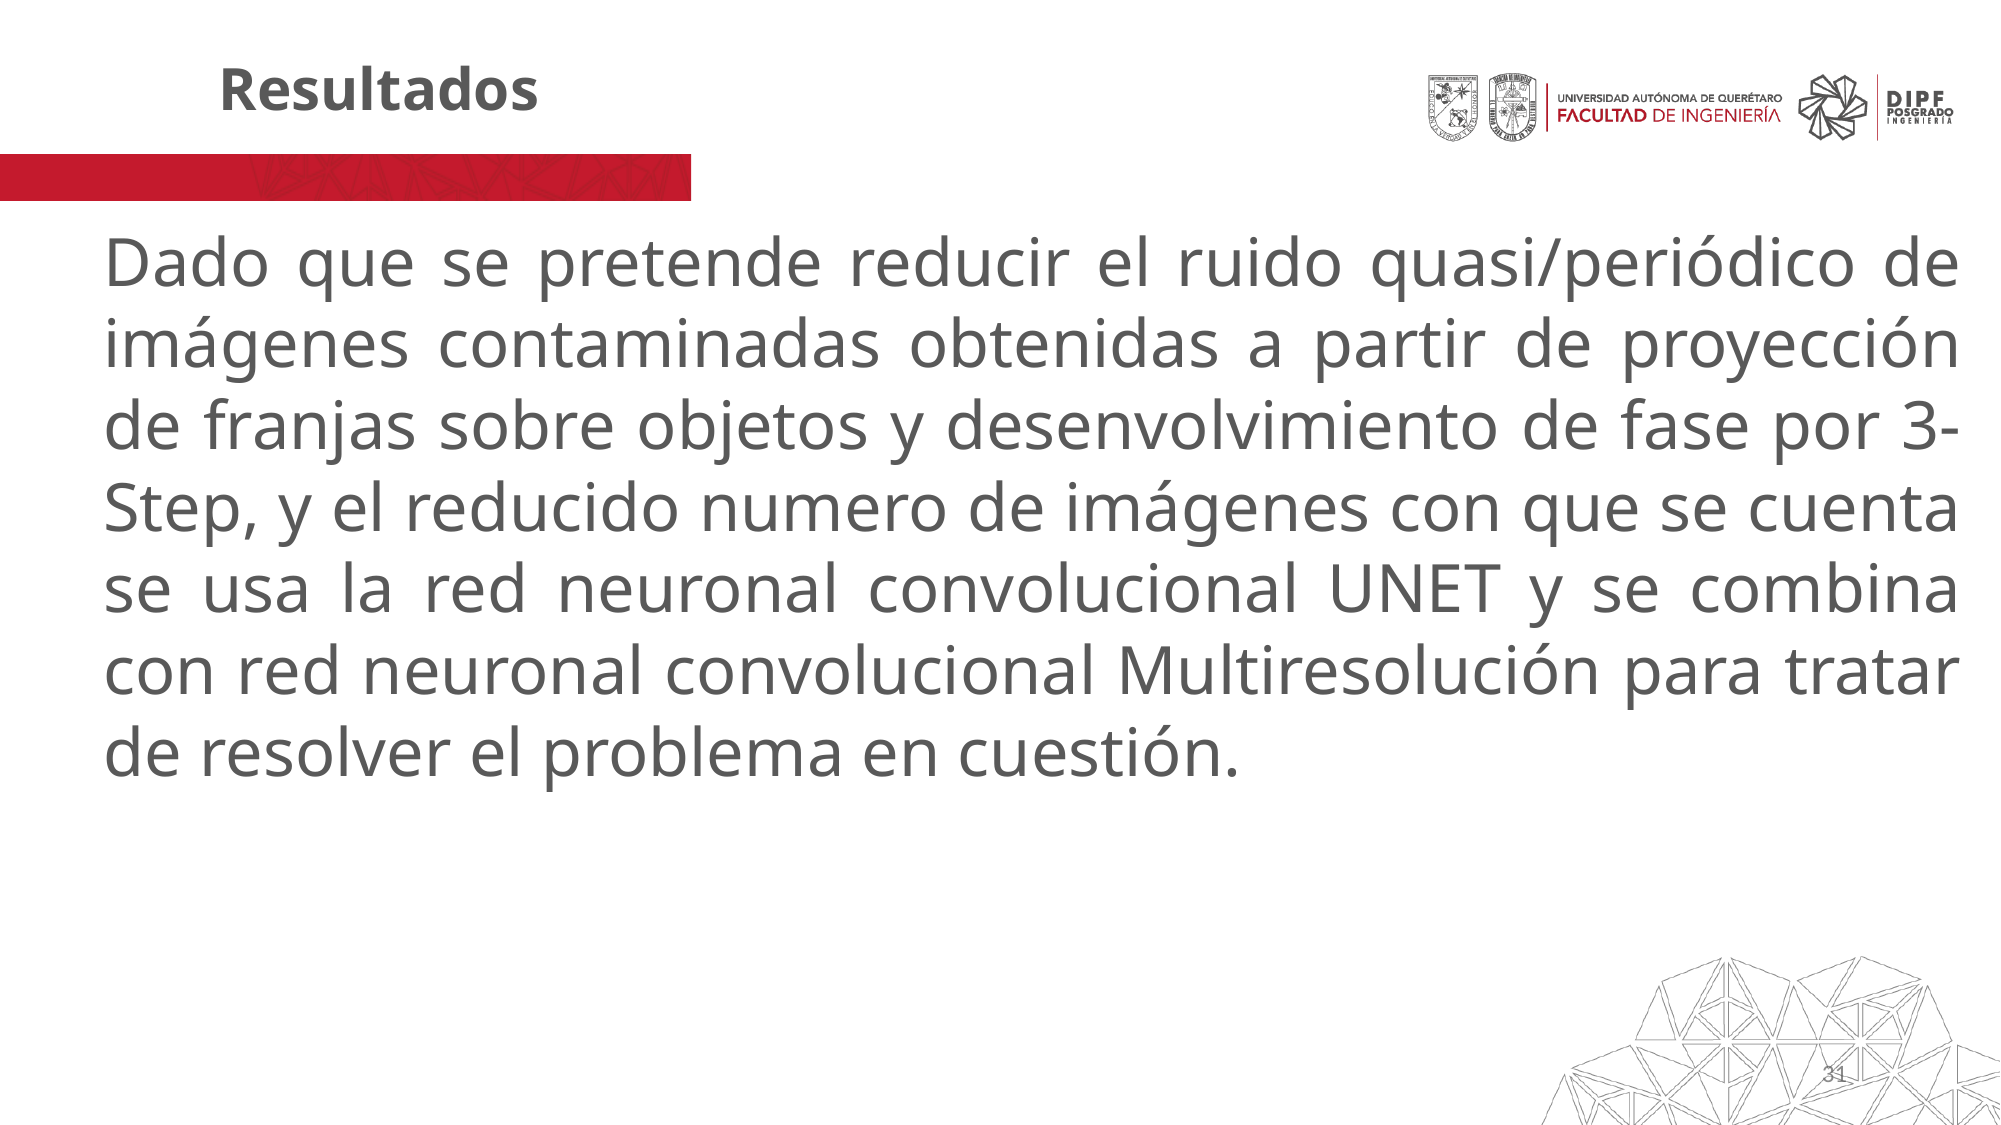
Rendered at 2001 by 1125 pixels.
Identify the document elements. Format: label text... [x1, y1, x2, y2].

text_box Resultados [66, 14, 692, 154]
picture [0, 154, 692, 201]
text_box Dado que se pretende reducir el ruido quasi/periódico de imágenes contaminadas obtenidas a partir de proyección de franjas sobre objetos y desenvolvimiento de fase por 3-Step, y el reducido numero de imágenes con que se cuenta se usa la red neuronal convolucional UNET y se combina con red neuronal convolucional Multiresolución para tratar de resolver el problema en cuestión. [88, 213, 1979, 649]
picture [1422, 66, 1959, 160]
picture [1521, 945, 2000, 1125]
